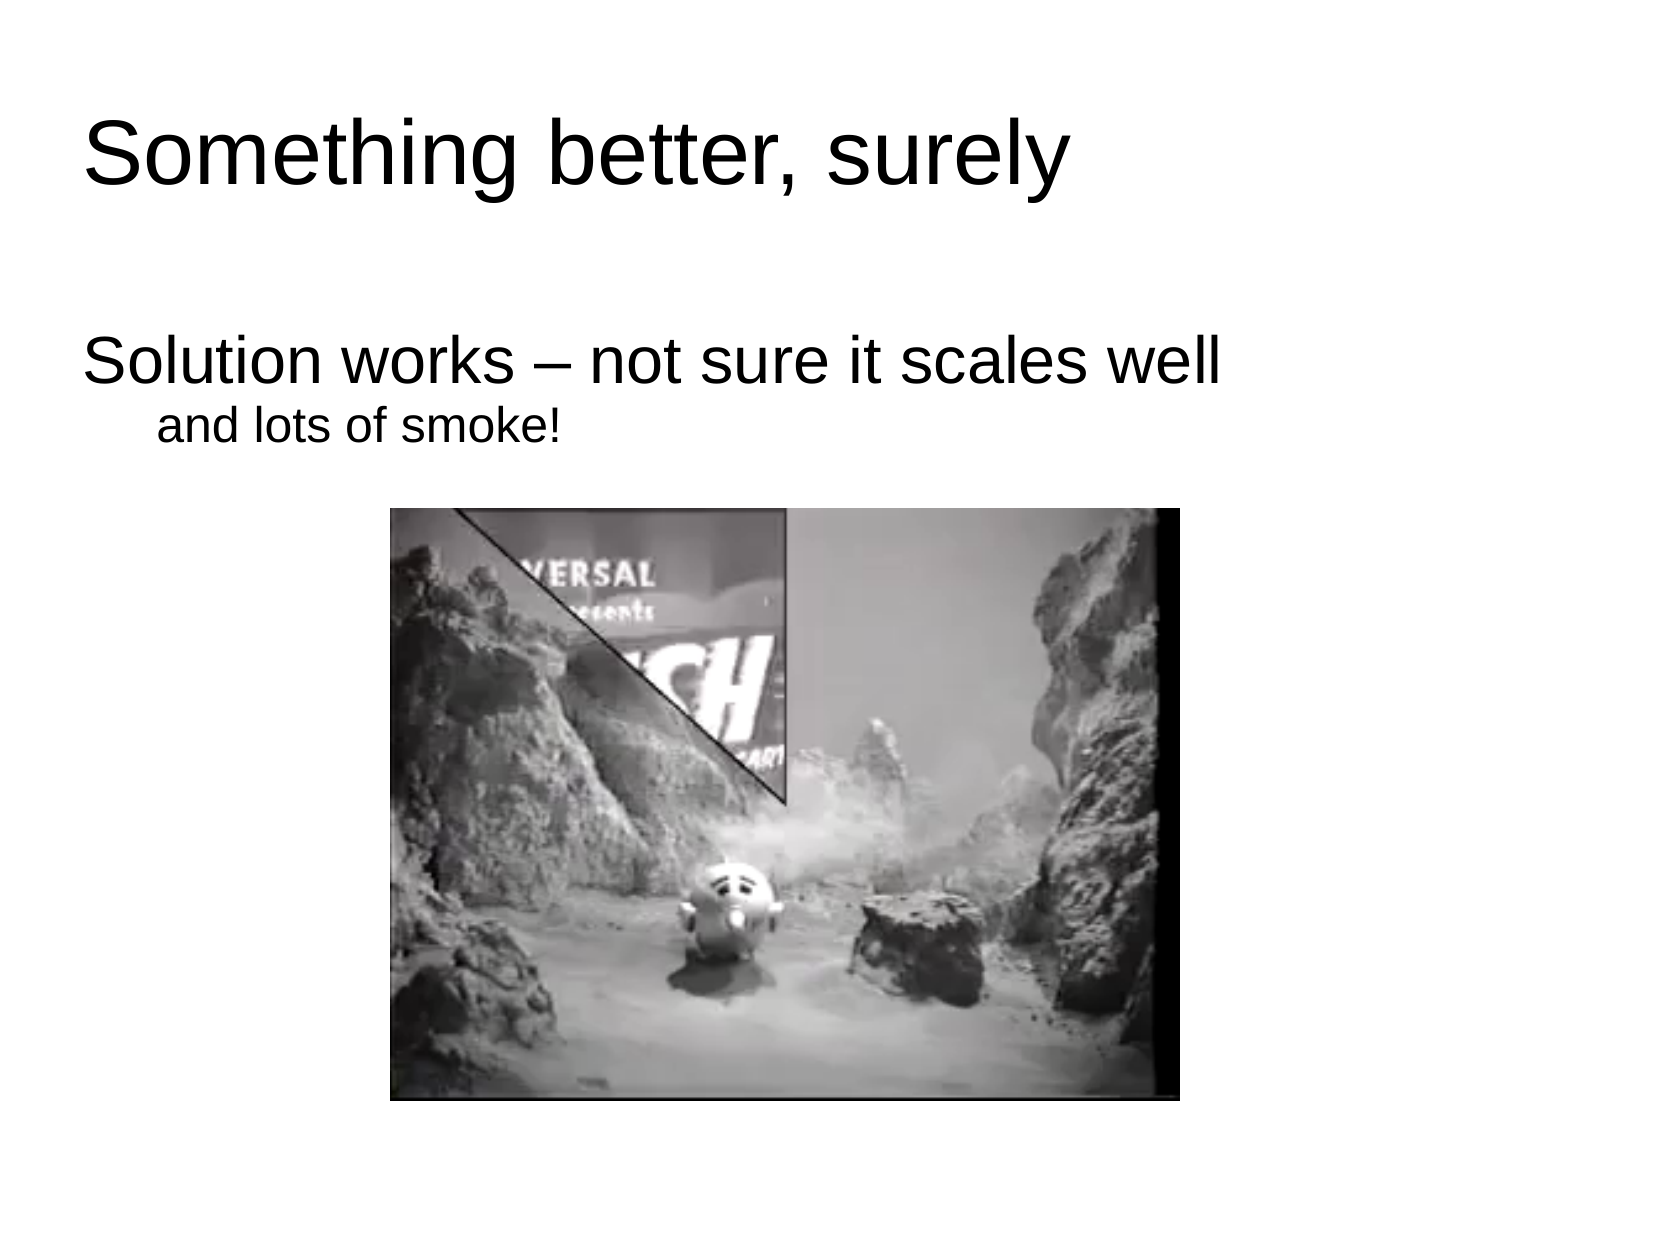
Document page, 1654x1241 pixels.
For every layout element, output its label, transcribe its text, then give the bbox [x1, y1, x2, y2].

text_box [389, 507, 1181, 1102]
title Something better, surely [82, 49, 1571, 257]
subtitle Solution works – not sure it scales well and lots of smoke! [82, 290, 1571, 1010]
